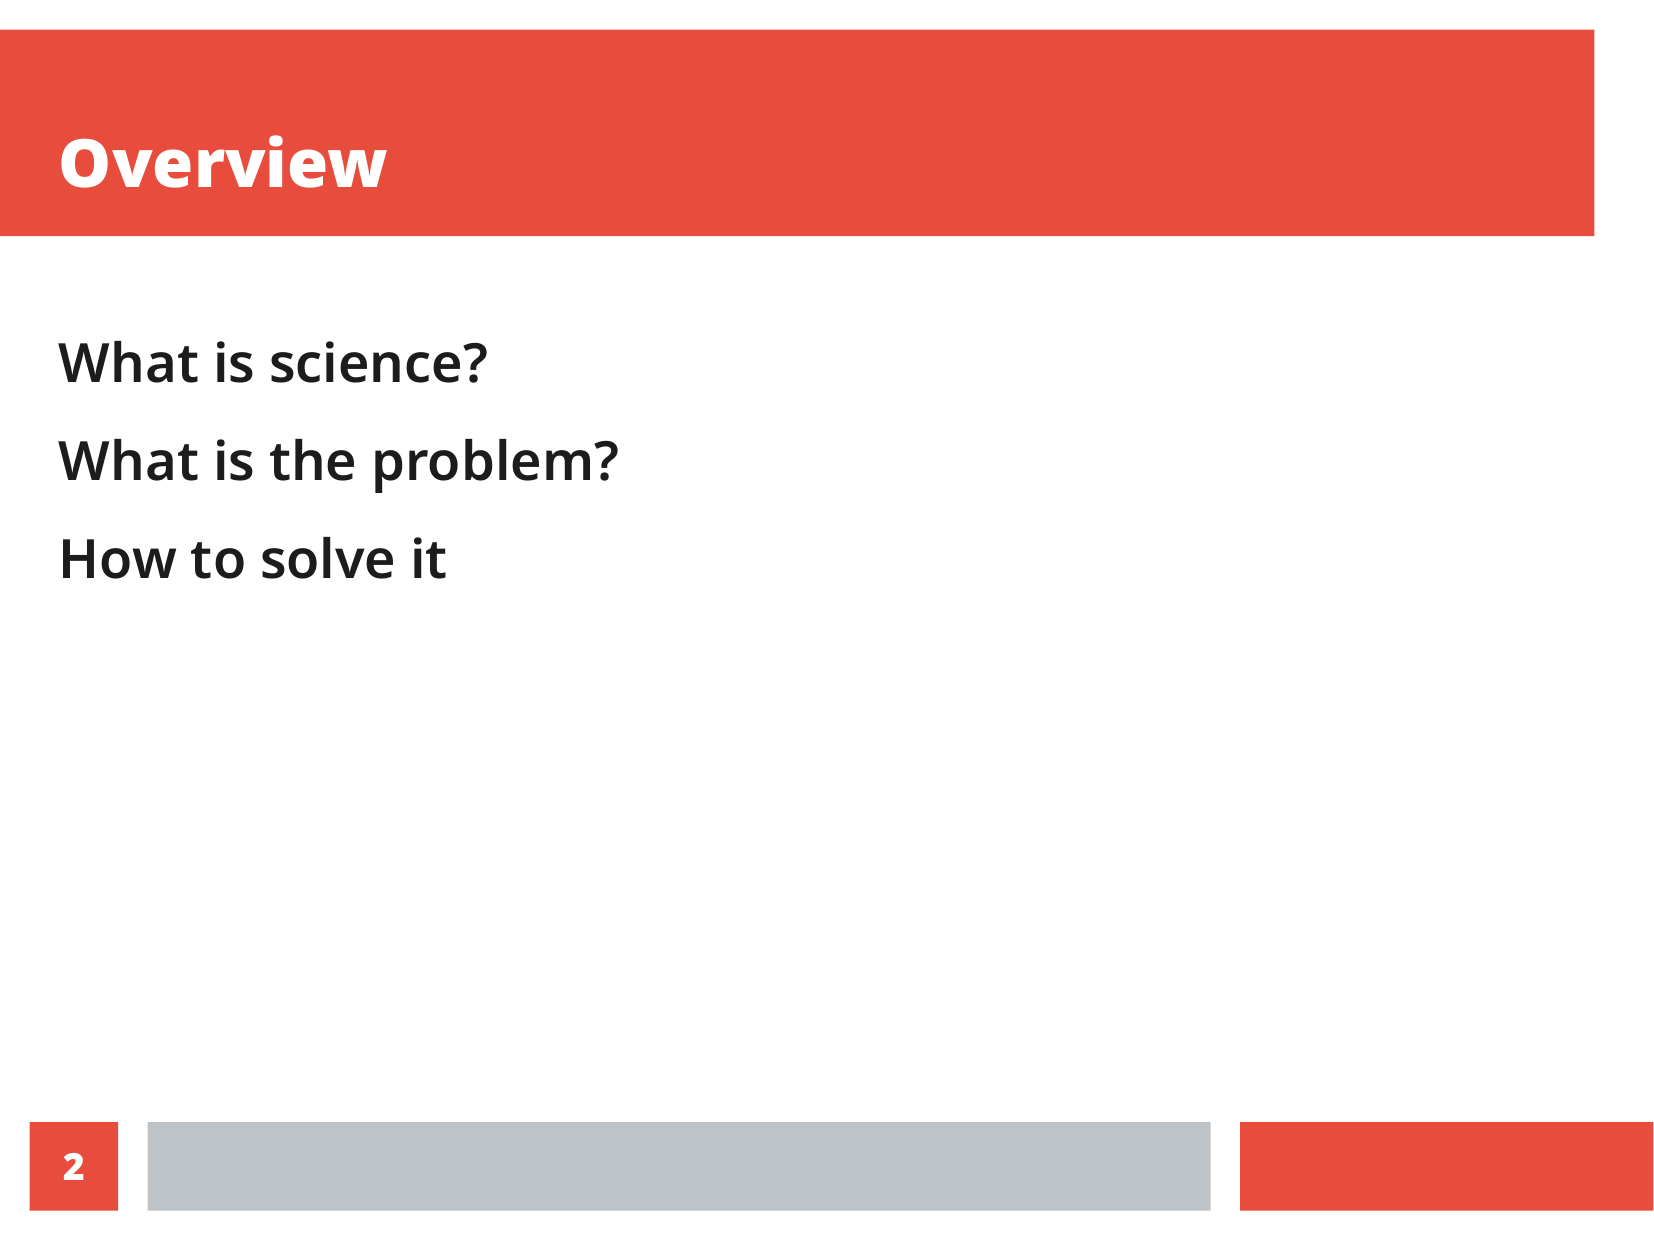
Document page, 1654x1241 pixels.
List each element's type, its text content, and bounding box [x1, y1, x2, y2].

list What is science? What is the problem? How to solve it [59, 324, 1565, 1093]
title Overview [59, 59, 1595, 207]
